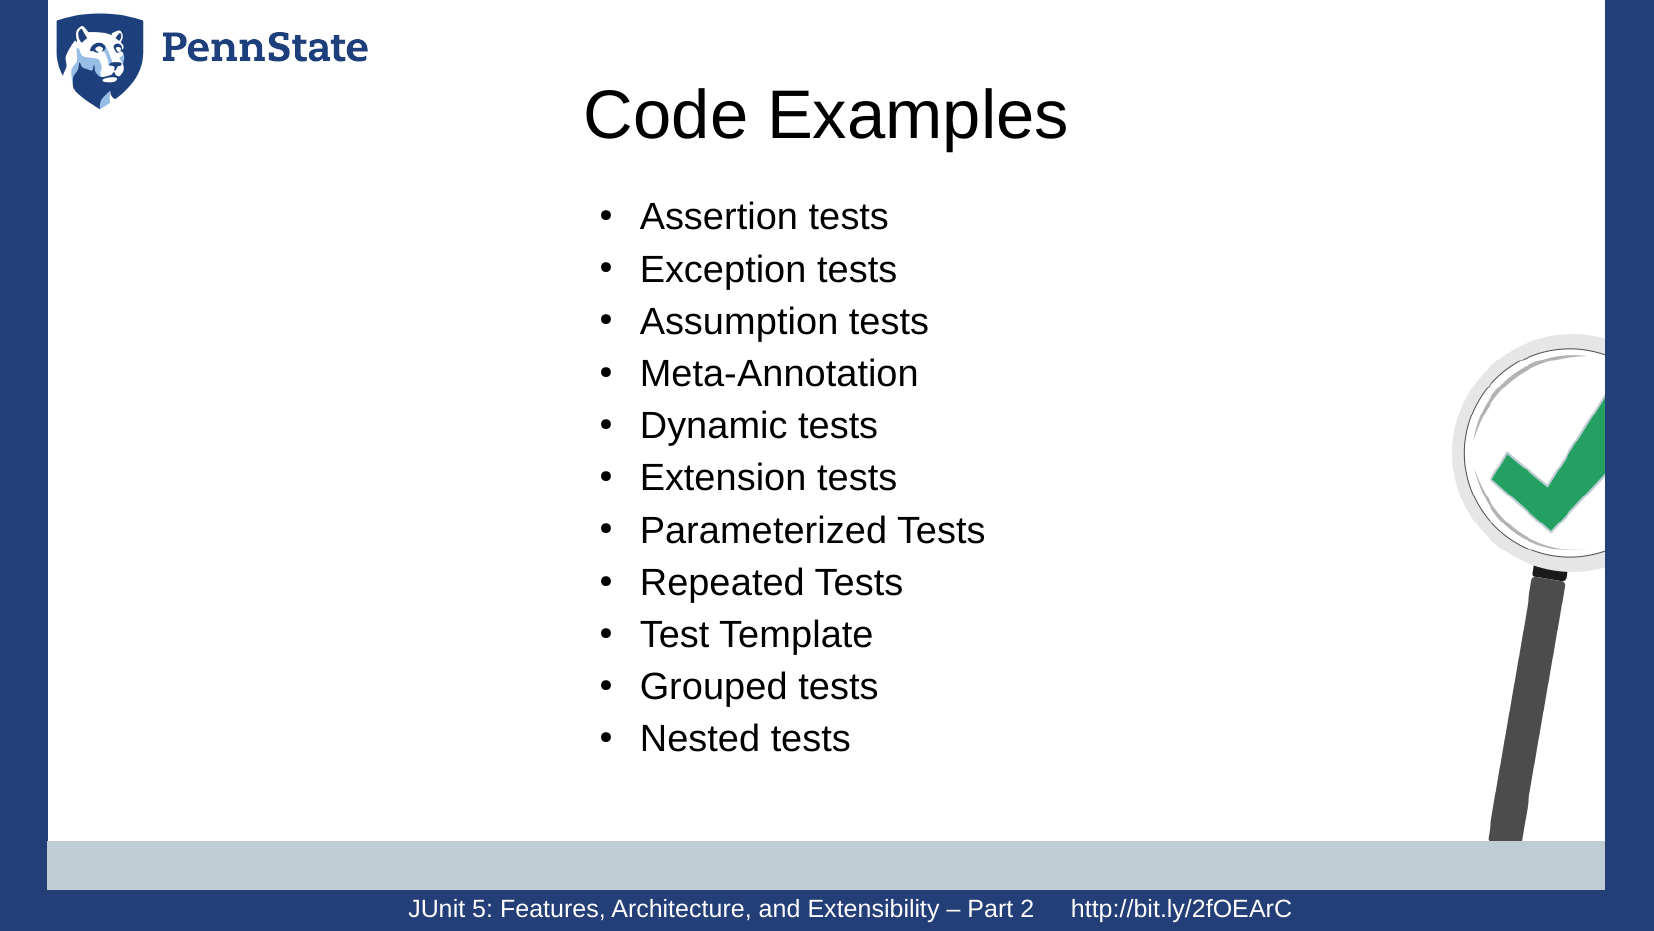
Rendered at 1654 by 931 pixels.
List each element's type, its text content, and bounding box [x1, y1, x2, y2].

title Code Examples [82, 37, 1571, 193]
picture [1452, 334, 1605, 841]
list Assertion tests Exception tests Assumption tests Meta-Annotation Dynamic tests Extension tests Parameterized Tests Repeated Tests Test Template Grouped tests Nested tests [586, 195, 1068, 766]
picture [48, 0, 411, 152]
